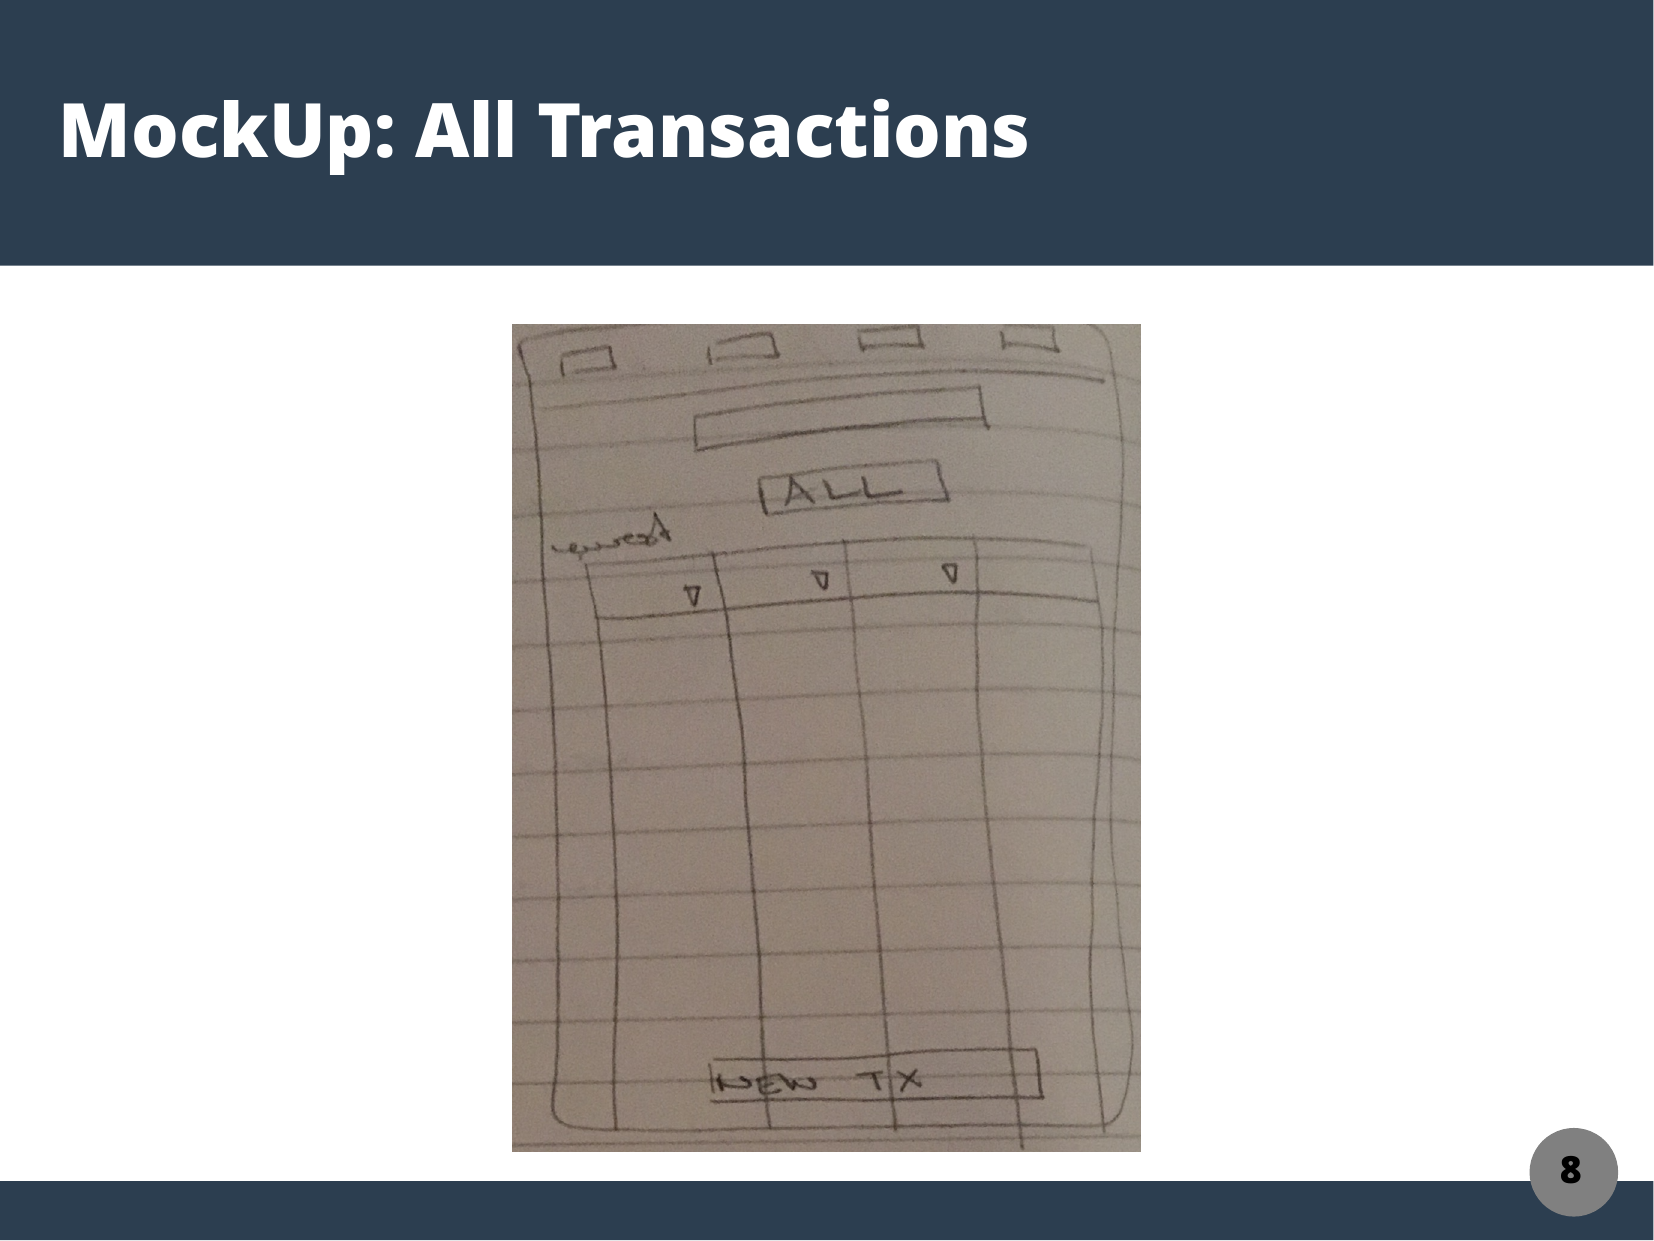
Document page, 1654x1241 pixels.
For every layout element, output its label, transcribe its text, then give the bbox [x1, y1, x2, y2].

picture [512, 324, 1141, 1152]
title MockUp: All Transactions [59, 49, 1595, 207]
